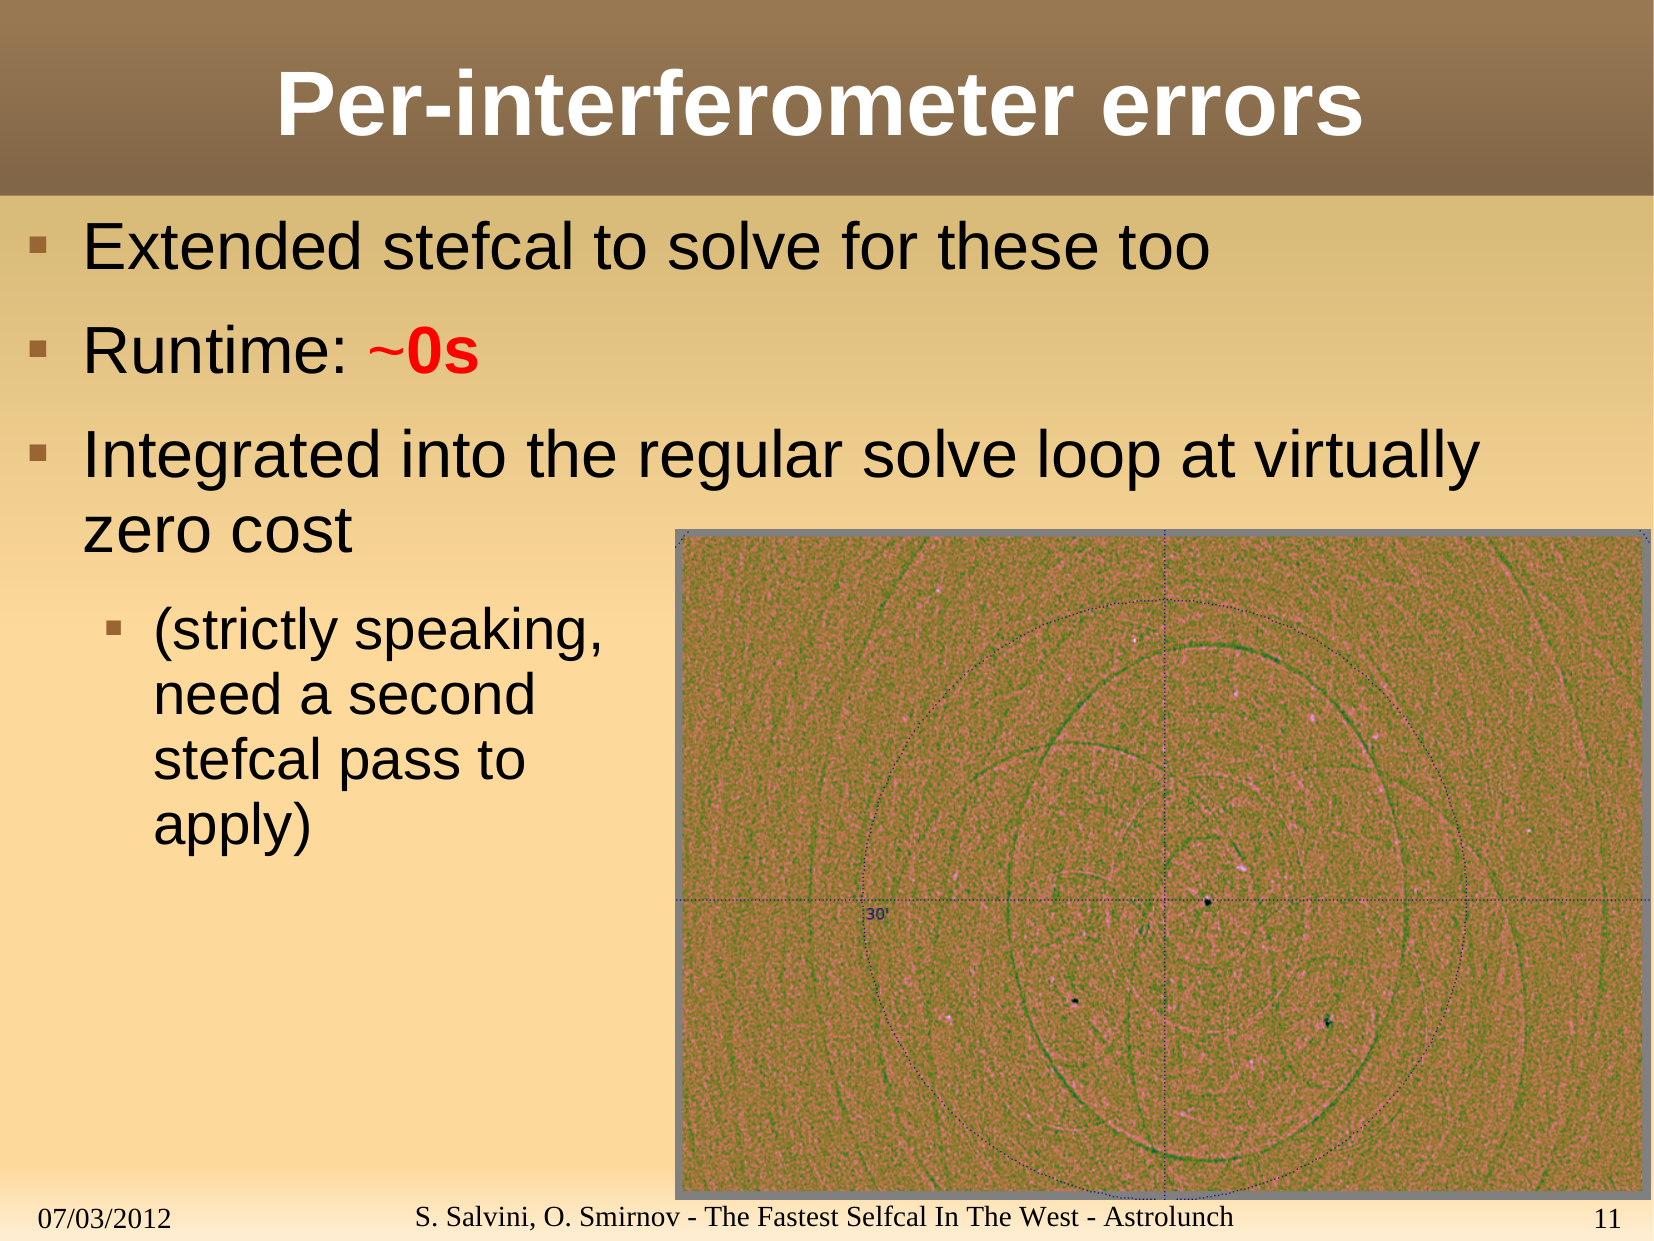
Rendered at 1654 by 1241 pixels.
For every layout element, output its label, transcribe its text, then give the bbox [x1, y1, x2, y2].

list Extended stefcal to solve for these too Runtime: ~0s Integrated into the regular solve loop at virtually zero cost (strictly speaking, need a second stefcal pass to apply) [11, 208, 1501, 1013]
title Per-interferometer errors [76, 7, 1565, 200]
picture [0, 0, 1654, 1241]
